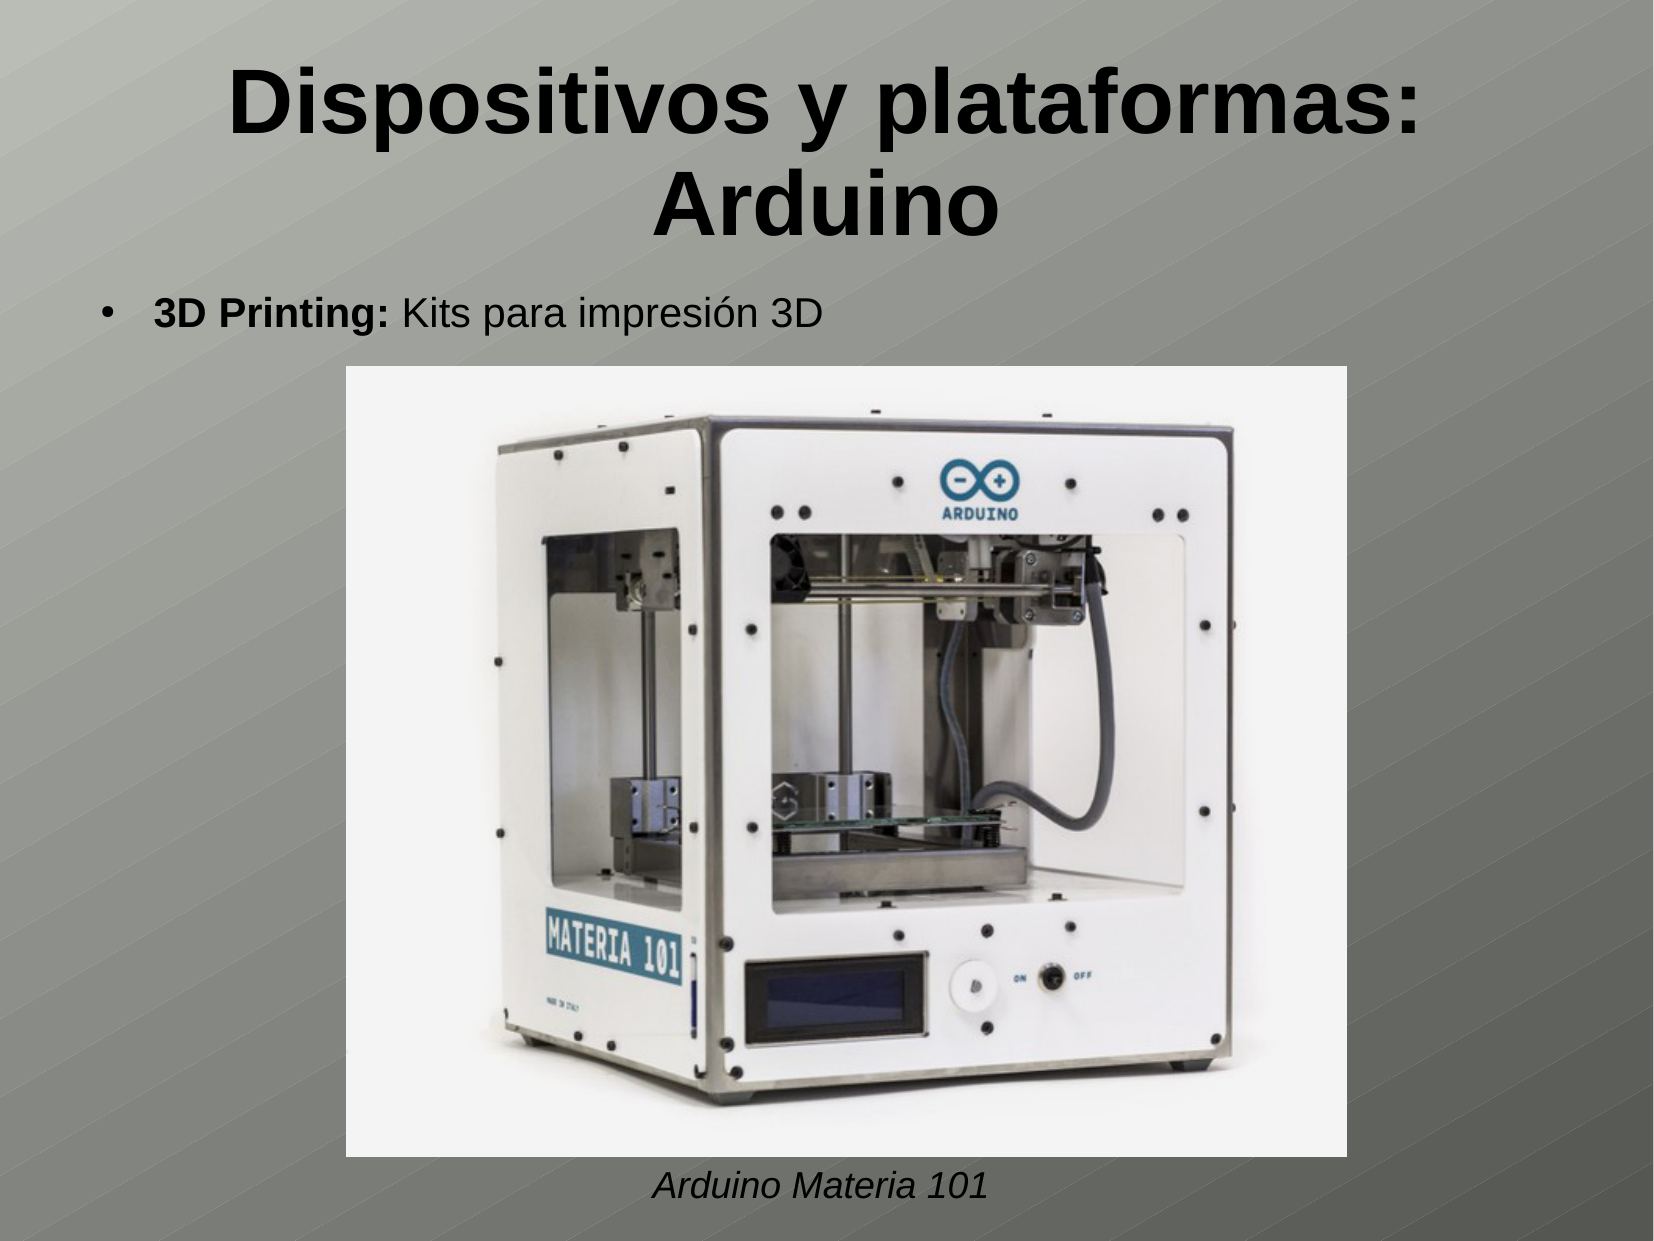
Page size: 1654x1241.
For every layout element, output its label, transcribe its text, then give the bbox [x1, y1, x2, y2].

text_box Arduino Materia 101 [366, 1157, 1276, 1214]
picture [346, 366, 1347, 1157]
title Dispositivos y plataformas: Arduino [82, 49, 1571, 257]
list 3D Printing: Kits para impresión 3D [82, 290, 1571, 1182]
